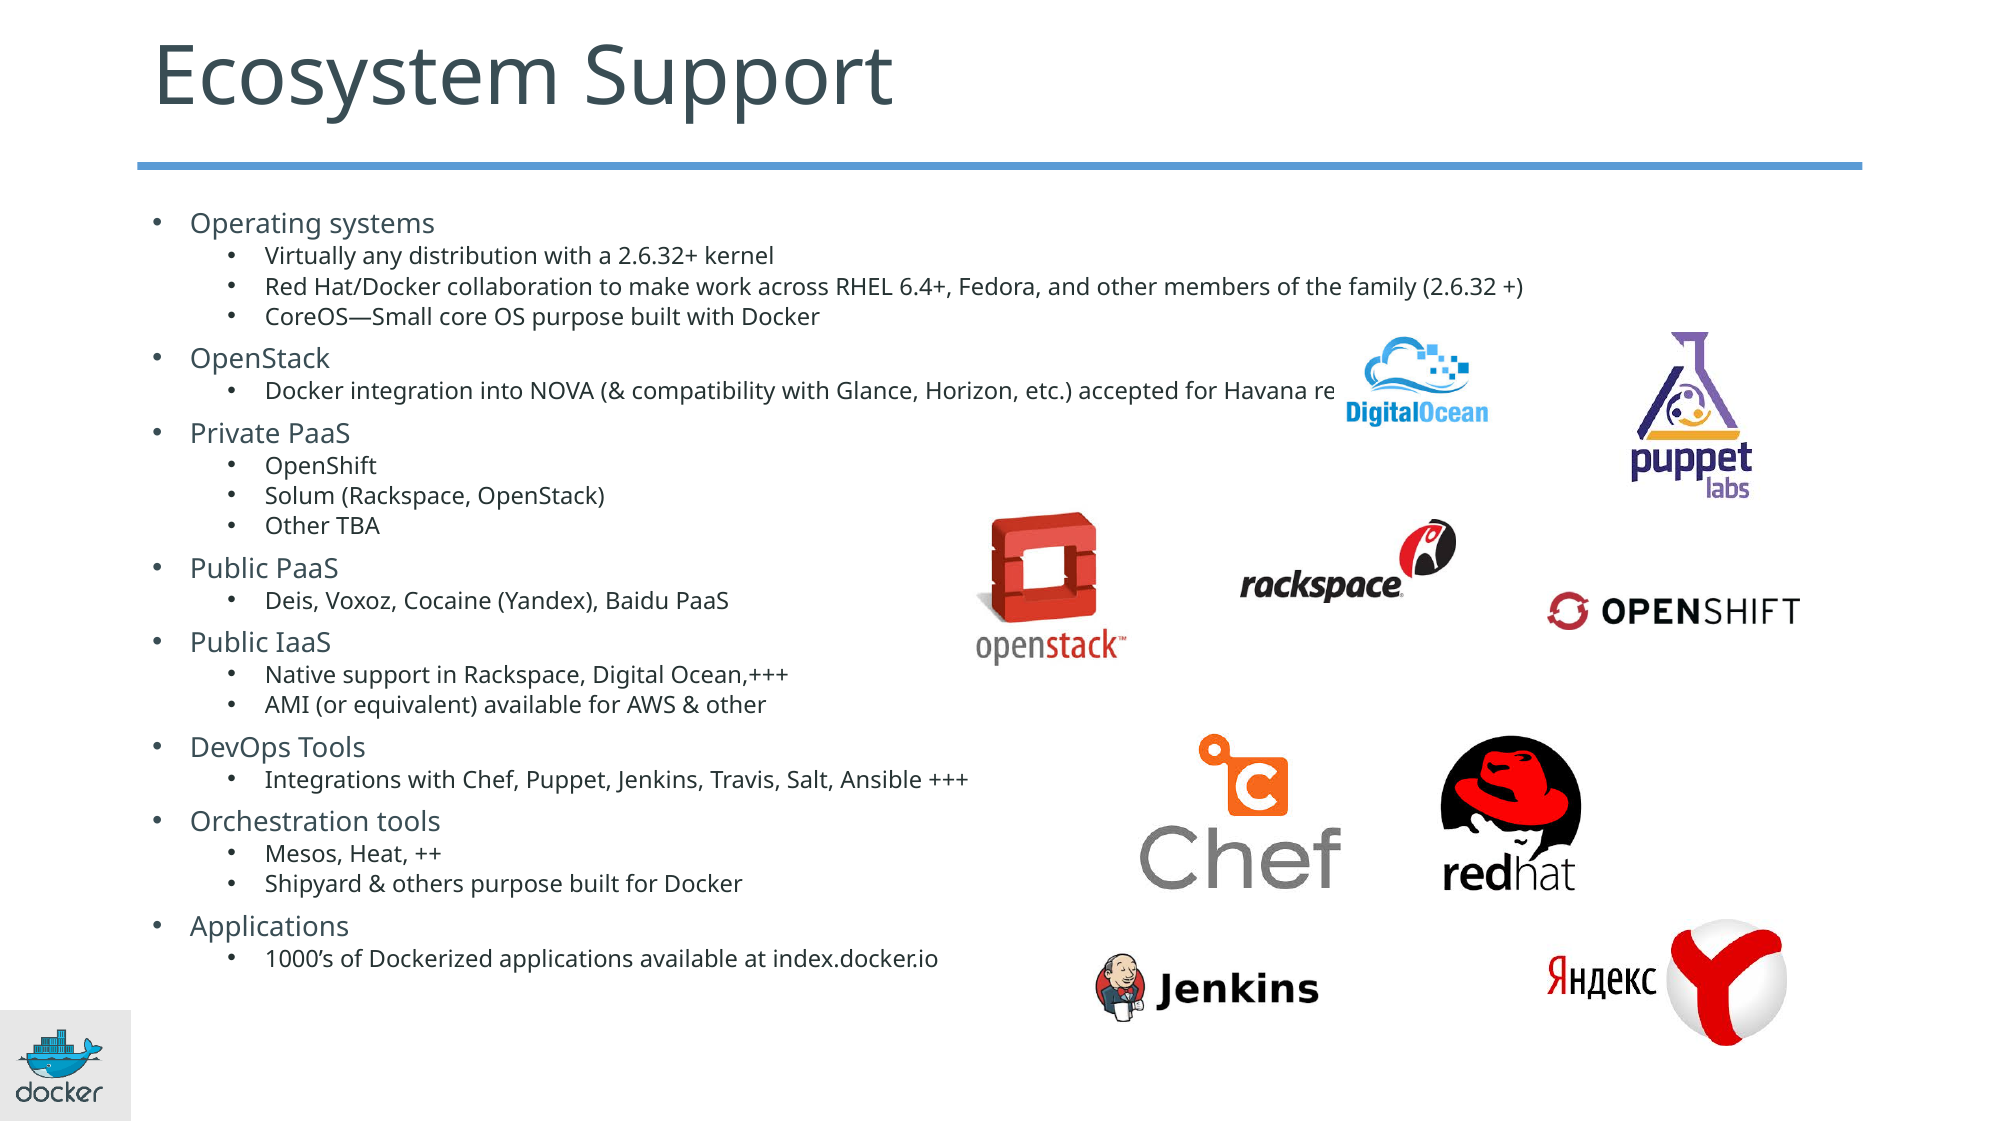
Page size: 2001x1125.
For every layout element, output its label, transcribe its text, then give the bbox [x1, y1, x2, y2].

picture [1334, 320, 1499, 444]
picture [1138, 733, 1342, 893]
picture [1547, 919, 1787, 1046]
picture [1437, 733, 1583, 893]
title Ecosystem Support [137, 22, 1863, 133]
picture [0, 1010, 131, 1121]
list Operating systems Virtually any distribution with a 2.6.32+ kernel Red Hat/Docker collaboration to make work across RHEL 6.4+, Fedora, and other members of the family (2.6.32 +) CoreOS—Small core OS purpose built with Docker OpenStack Docker integration into NOVA (& compatibility with Glance, Horizon, etc.) accepted for Havana release Private PaaS OpenShift Solum (Rackspace, OpenStack) Other TBA Public PaaS Deis, Voxoz, Cocaine (Yandex), Baidu PaaS Public IaaS Native support in Rackspace, Digital Ocean,+++ AMI (or equivalent) available for AWS & other DevOps Tools Integrations with Chef, Puppet, Jenkins, Travis, Salt, Ansible +++ Orchestration tools Mesos, Heat, ++ Shipyard & others purpose built for Docker Applications 1000’s of Dockerized applications available at index.docker.io [137, 207, 1863, 1014]
picture [963, 498, 1135, 675]
picture [1619, 332, 1800, 512]
picture [1547, 591, 1800, 630]
picture [1093, 951, 1319, 1024]
picture [1240, 519, 1456, 603]
